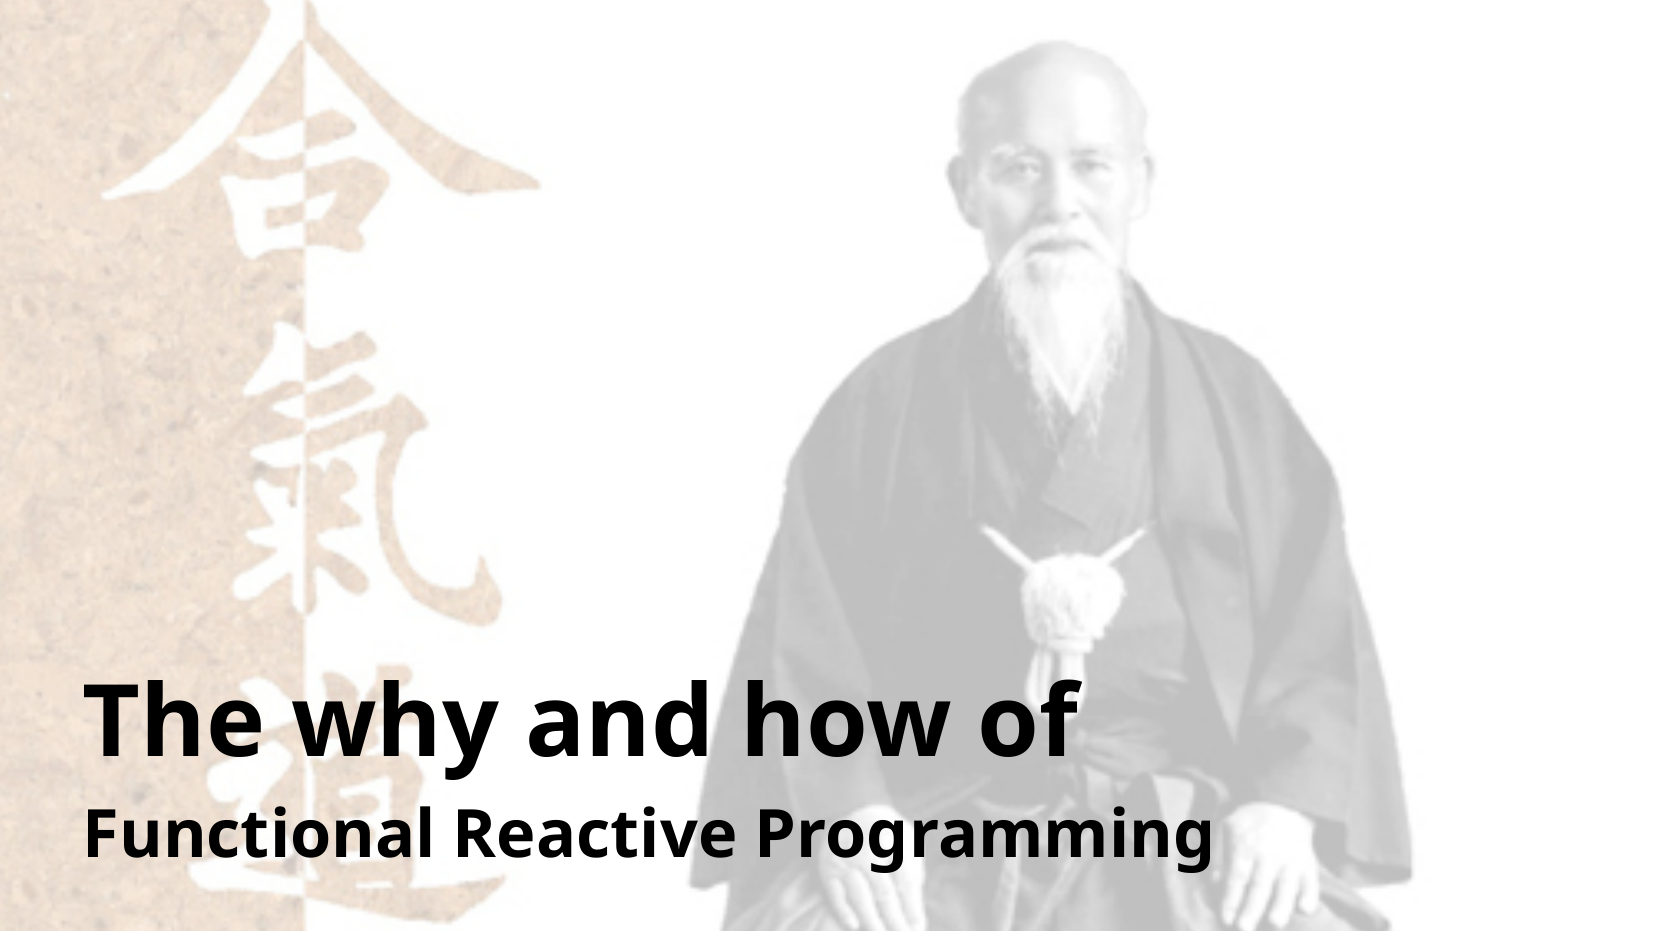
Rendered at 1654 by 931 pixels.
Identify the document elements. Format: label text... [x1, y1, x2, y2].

subtitle The why and how of Functional Reactive Programming [82, 649, 1571, 916]
picture [0, 0, 1654, 931]
